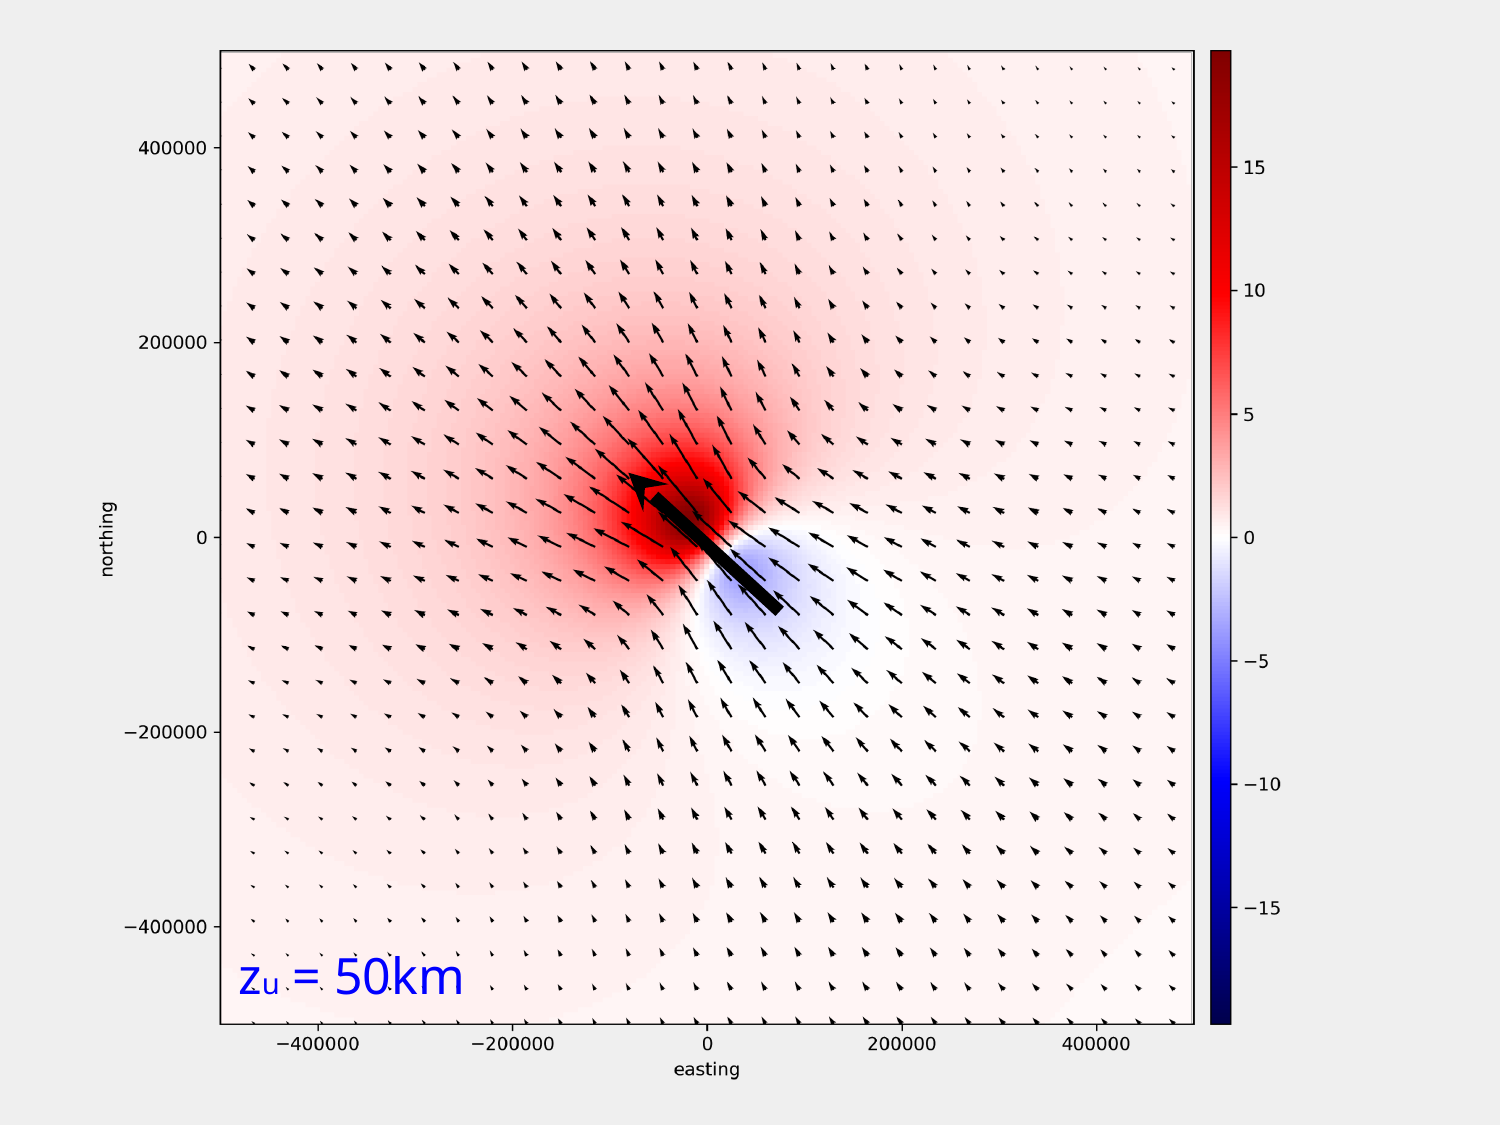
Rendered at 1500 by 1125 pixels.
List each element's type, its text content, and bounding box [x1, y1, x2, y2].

text_box zu = 50km [199, 929, 504, 1048]
picture [94, 24, 1406, 1100]
